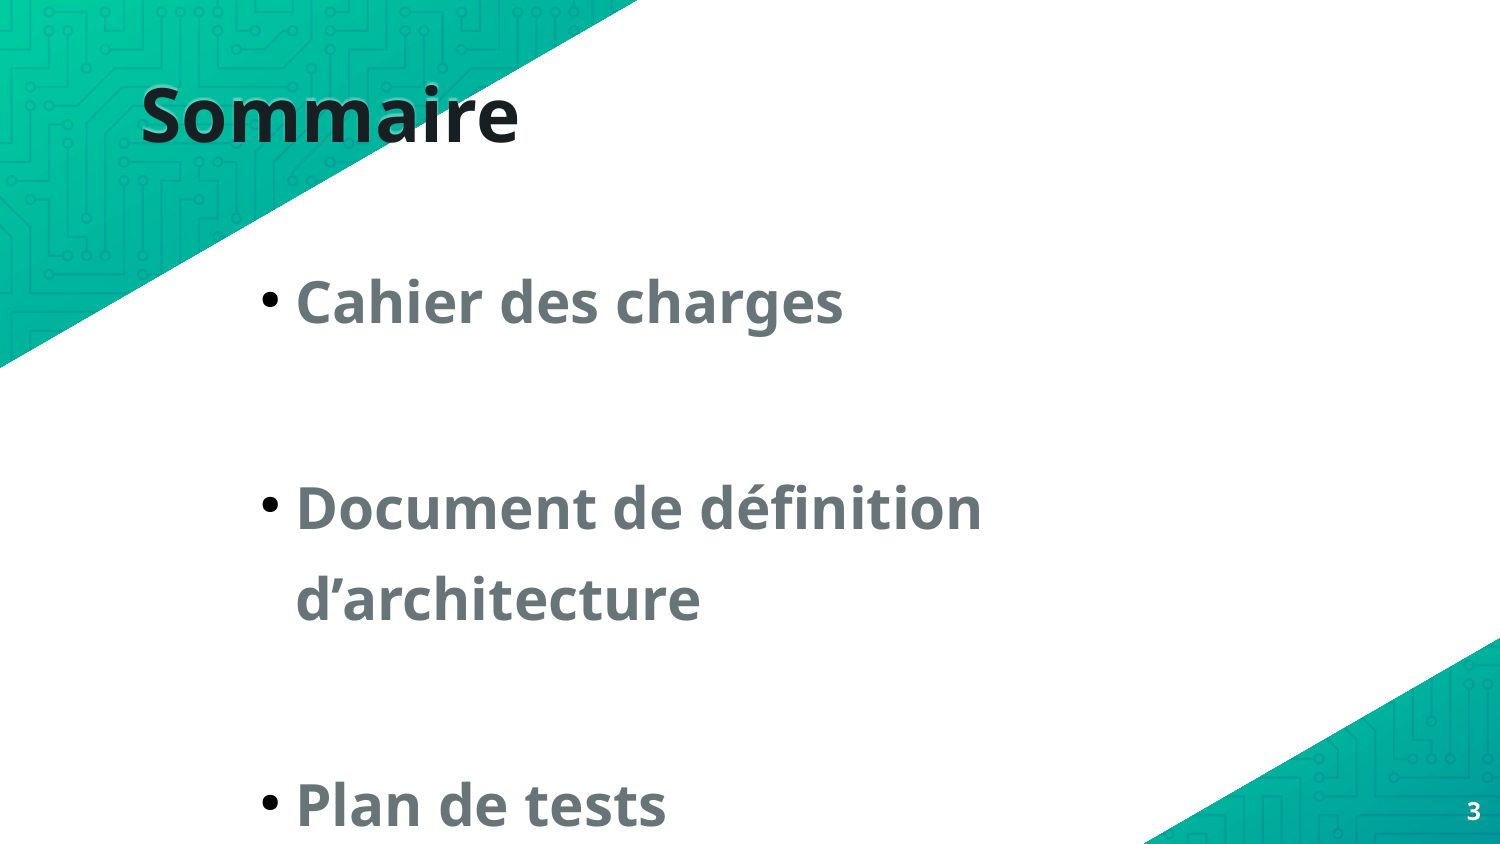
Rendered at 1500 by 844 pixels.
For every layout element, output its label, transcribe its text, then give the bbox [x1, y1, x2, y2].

title Sommaire [140, 78, 1360, 160]
list Cahier des charges Document de définition d’architecture Plan de tests [259, 249, 1371, 764]
slide_number <numéro> [1391, 779, 1482, 844]
